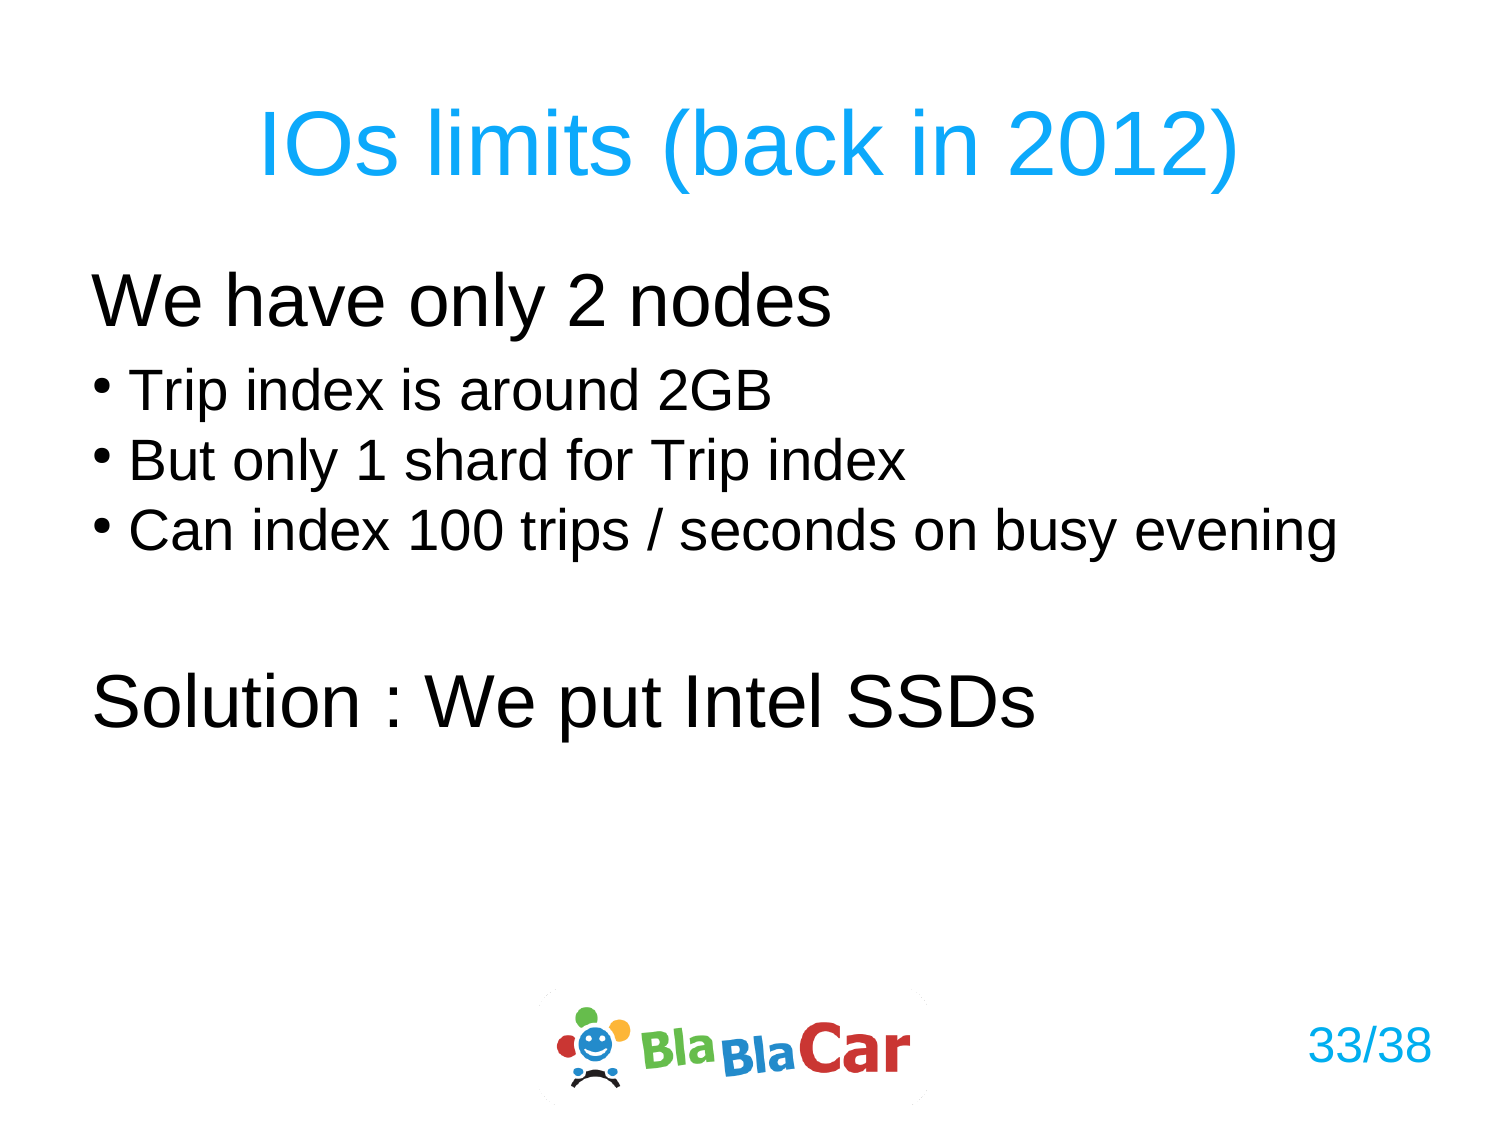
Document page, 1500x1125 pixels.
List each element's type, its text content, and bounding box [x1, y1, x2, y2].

text_box Trip index is around 2GB But only 1 shard for Trip index Can index 100 trips / seconds on busy evening [76, 344, 1424, 641]
title IOs limits (back in 2012) [75, 45, 1426, 233]
text_box Solution : We put Intel SSDs [76, 645, 1424, 751]
text_box We have only 2 nodes [76, 243, 1424, 344]
